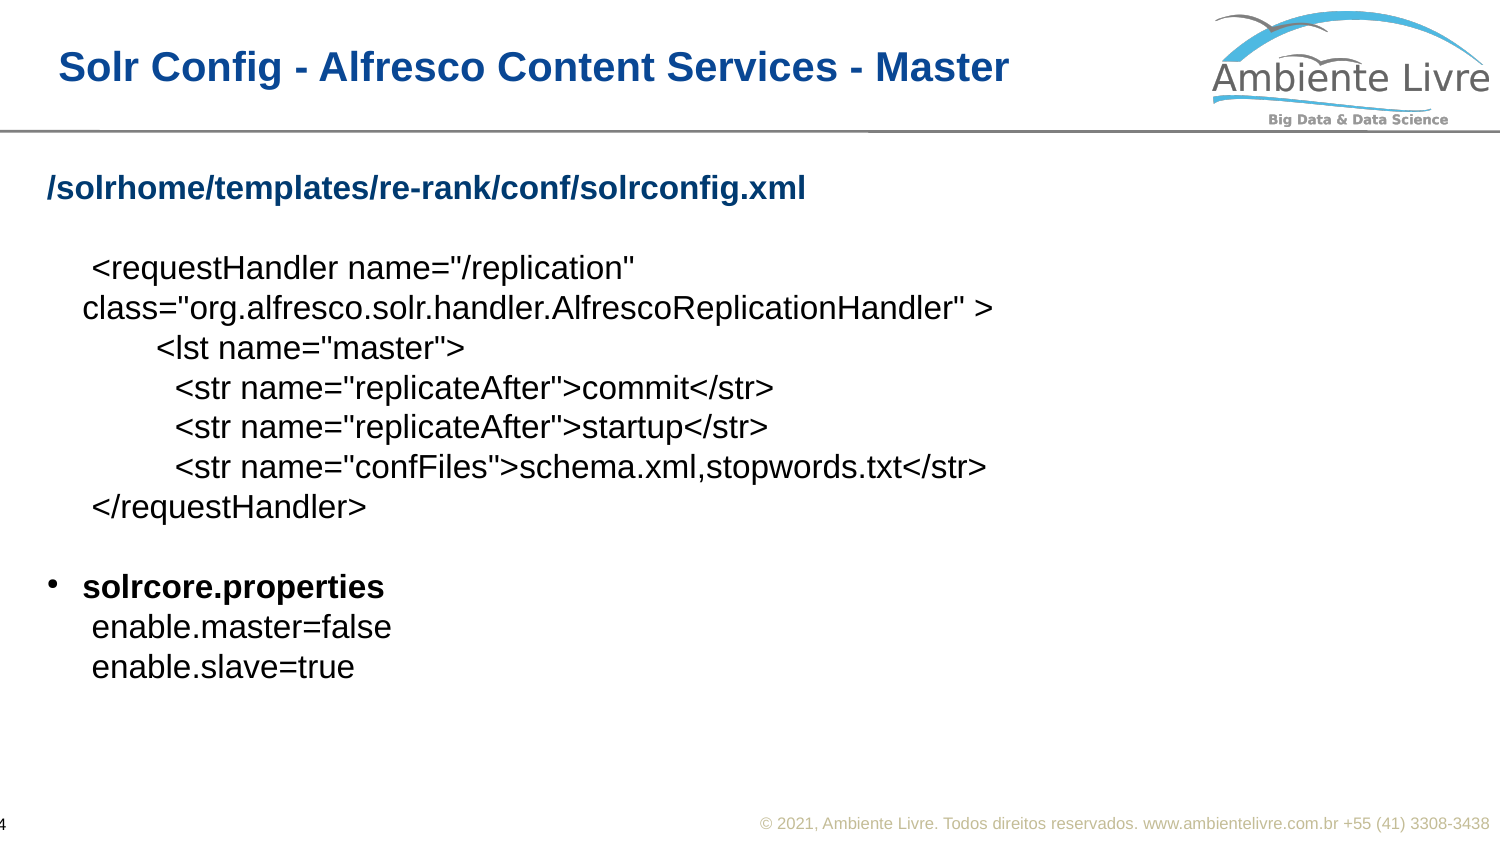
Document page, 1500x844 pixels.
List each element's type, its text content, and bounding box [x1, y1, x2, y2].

title Solr Config - Alfresco Content Services - Master [43, 8, 1127, 129]
text_box /solrhome/templates/re-rank/conf/solrconfig.xml <requestHandler name="/replication" class="org.alfresco.solr.handler.AlfrescoReplicationHandler" > <lst name="master"> <str name="replicateAfter">commit</str> <str name="replicateAfter">startup</str> <str name="confFiles">schema.xml,stopwords.txt</str> </requestHandler> solrcore.properties enable.master=false enable.slave=true [32, 158, 1418, 733]
picture [1212, 11, 1489, 127]
